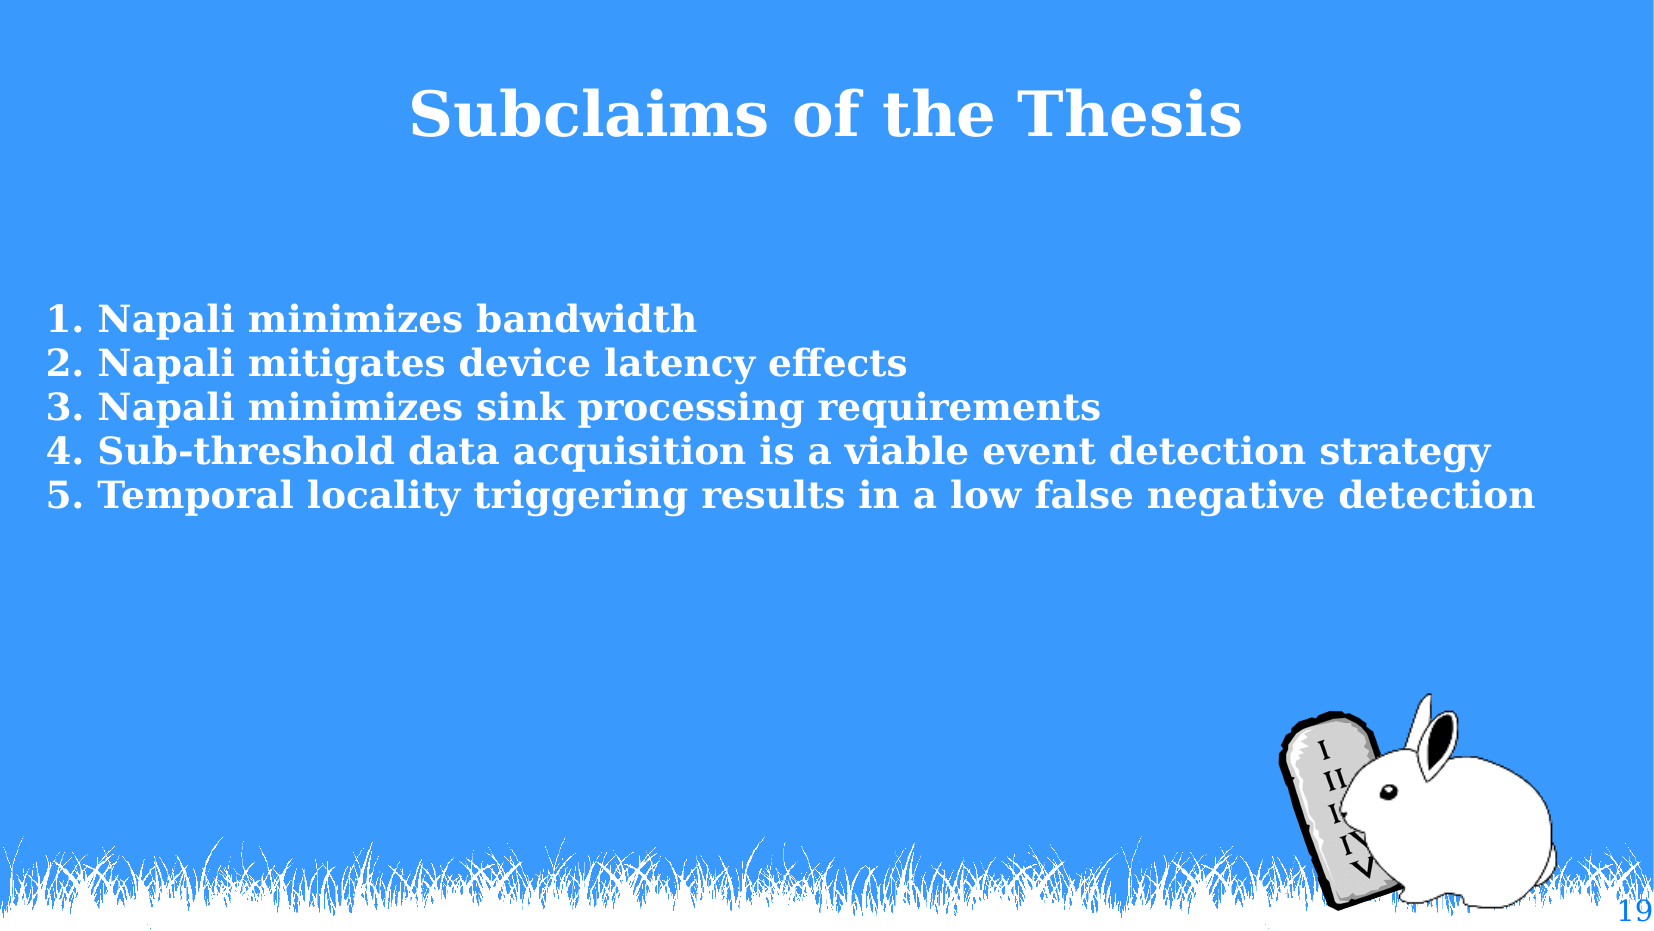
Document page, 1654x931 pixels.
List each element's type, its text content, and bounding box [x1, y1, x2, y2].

text_box 1. Napali minimizes bandwidth 2. Napali mitigates device latency effects 3. Napali minimizes sink processing requirements 4. Sub-threshold data acquisition is a viable event detection strategy 5. Temporal locality triggering results in a low false negative detection [30, 290, 1654, 567]
title [82, 37, 1571, 193]
picture [0, 0, 1654, 931]
